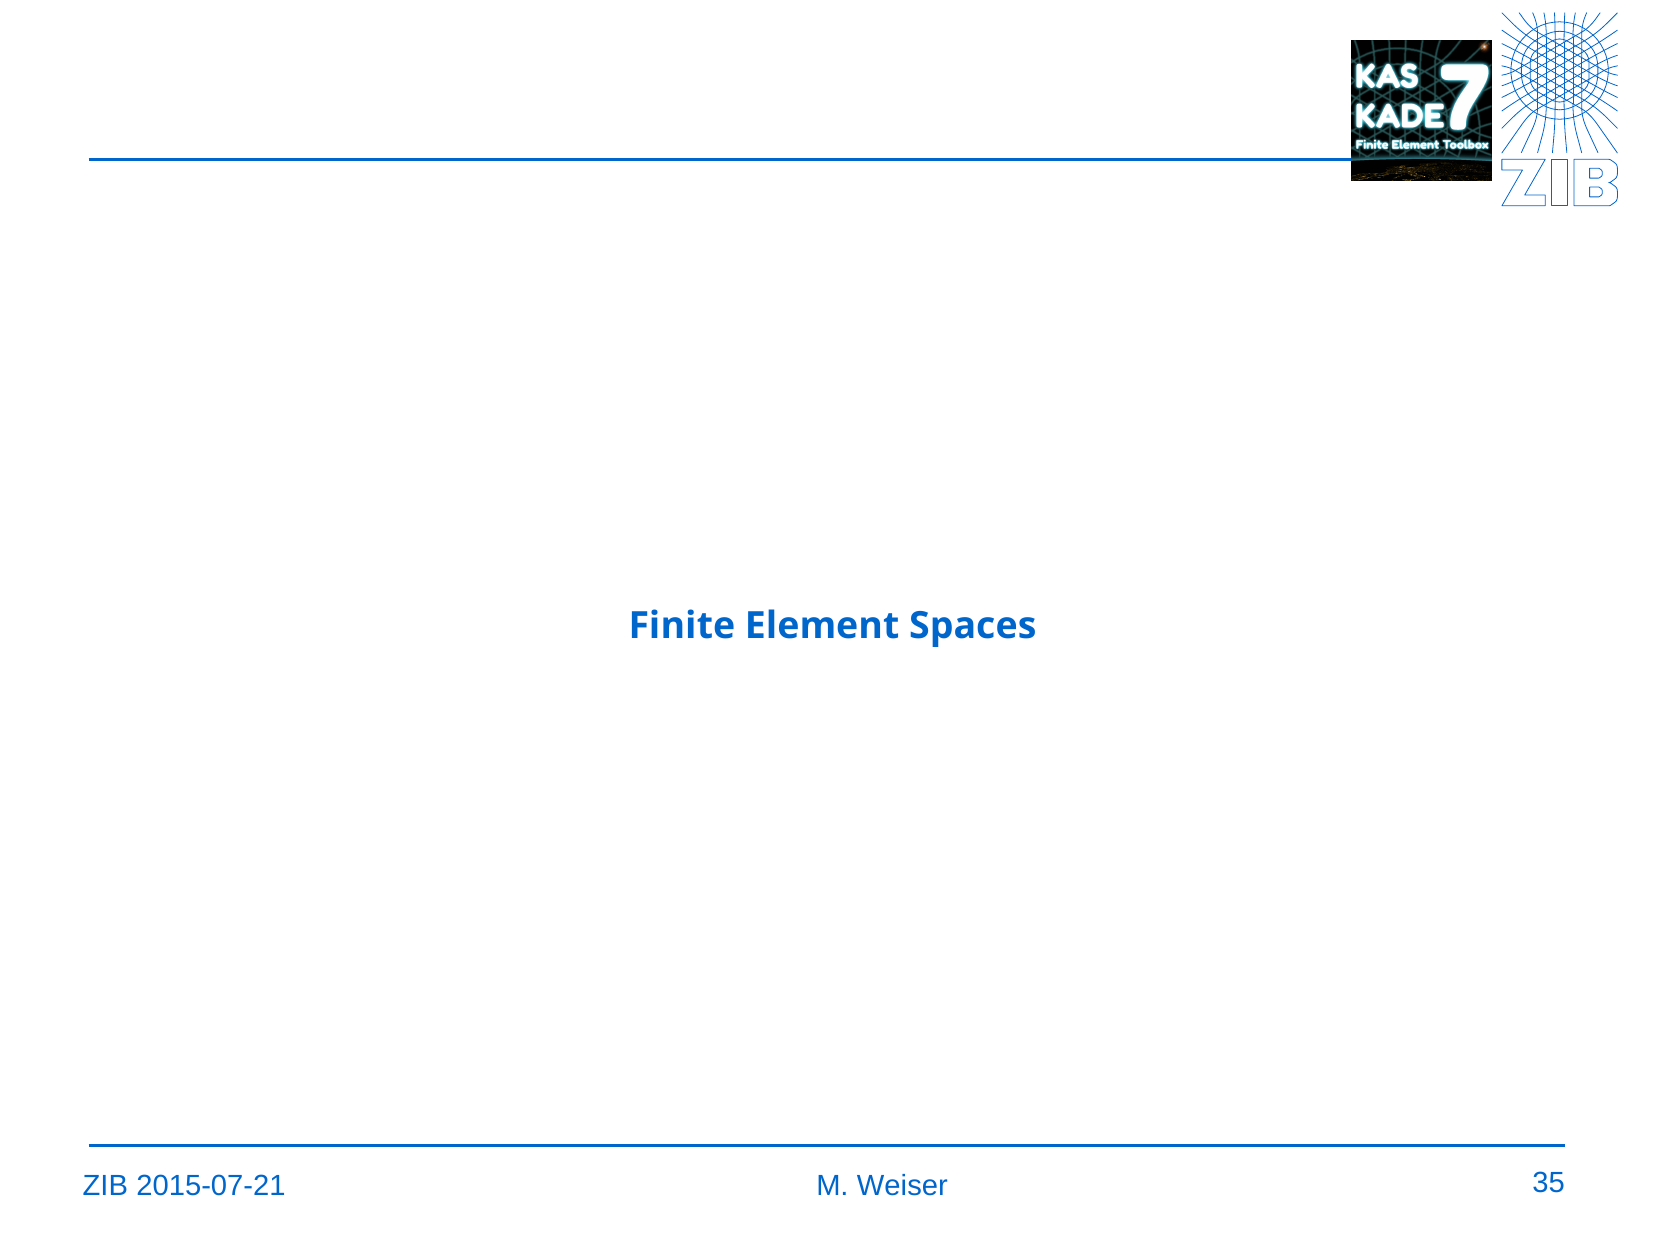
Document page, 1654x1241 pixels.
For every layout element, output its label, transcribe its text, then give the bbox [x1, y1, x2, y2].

text_box Finite Element Spaces [613, 590, 1040, 650]
picture [1351, 40, 1492, 181]
